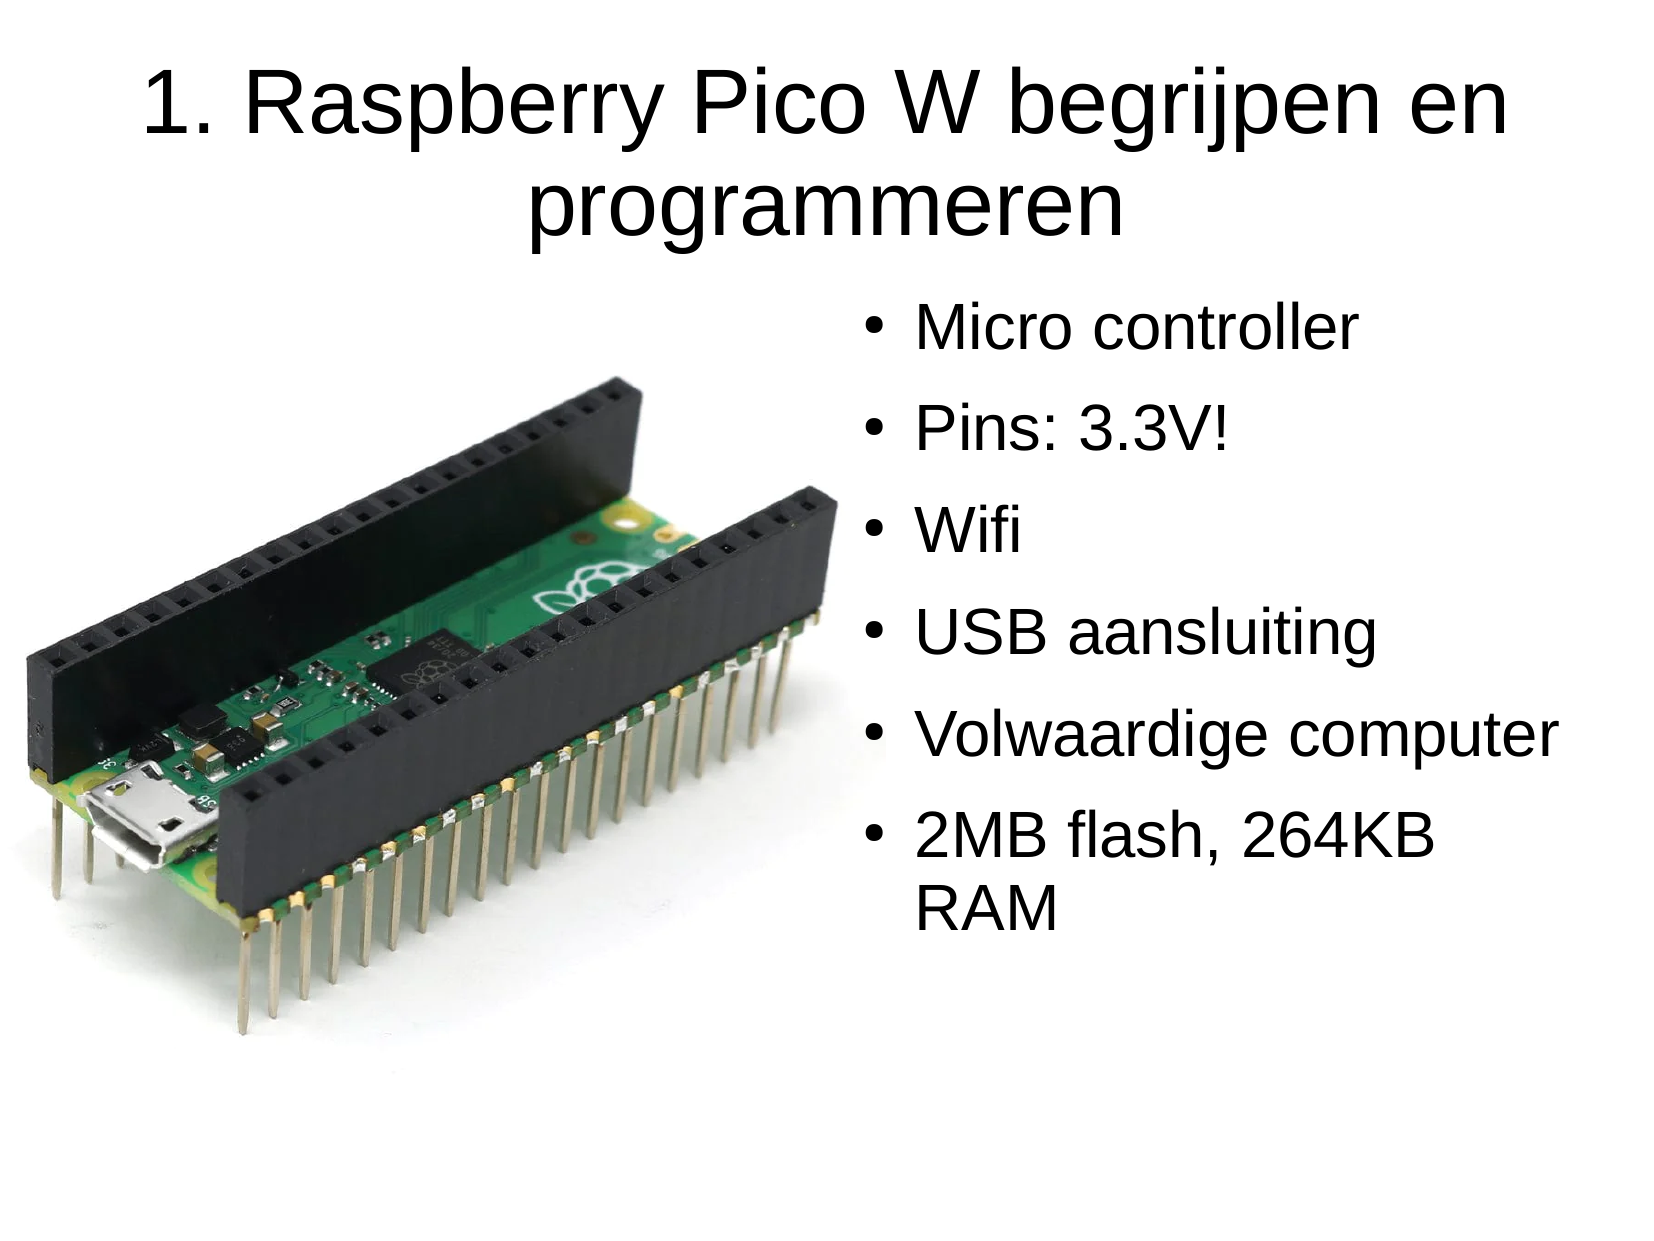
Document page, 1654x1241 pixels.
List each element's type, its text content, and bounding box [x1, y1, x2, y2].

title 1. Raspberry Pico W begrijpen en programmeren [82, 49, 1571, 257]
list Micro controller Pins: 3.3V! Wifi USB aansluiting Volwaardige computer 2MB flash, 264KB RAM [845, 290, 1572, 1010]
picture [0, 251, 886, 1171]
